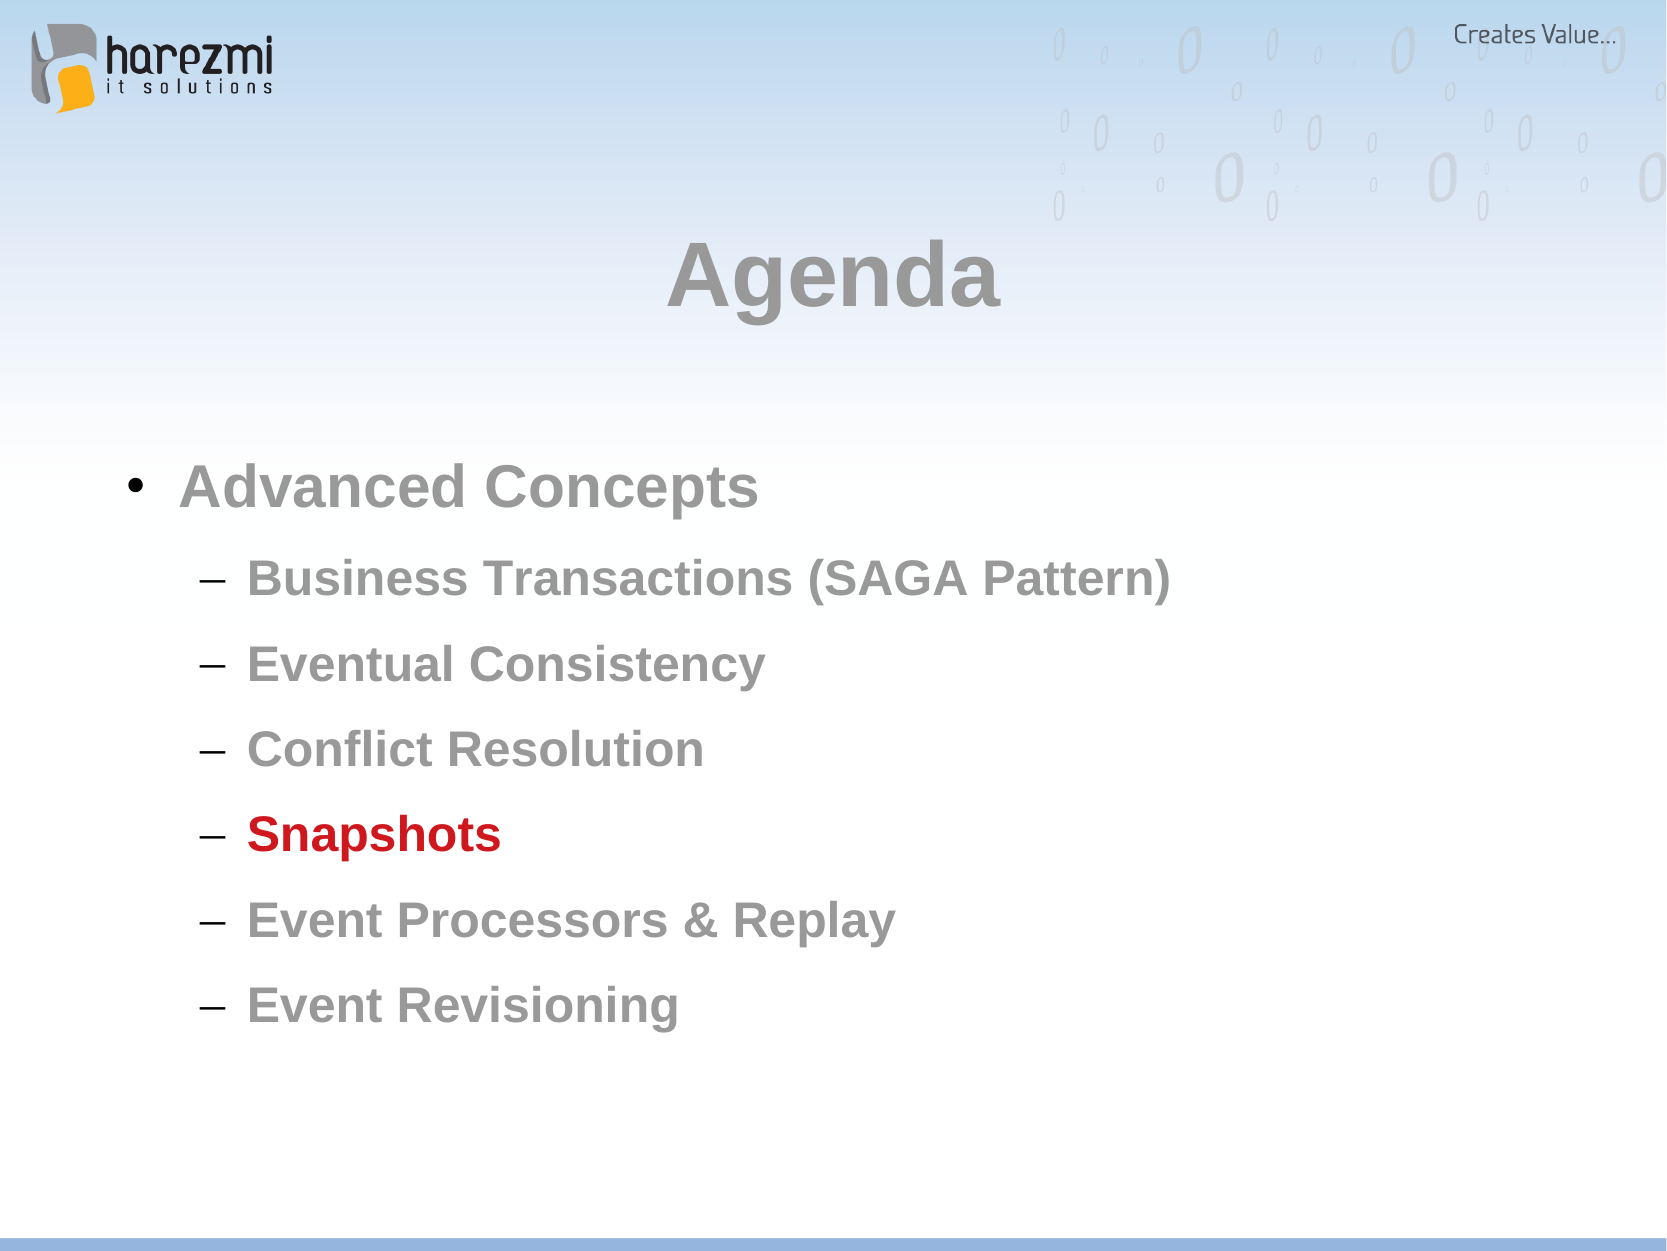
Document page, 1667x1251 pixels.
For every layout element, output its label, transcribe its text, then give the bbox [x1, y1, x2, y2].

text_box Advanced Concepts Business Transactions (SAGA Pattern) Eventual Consistency Conflict Resolution Snapshots Event Processors & Replay Event Revisioning [124, 449, 1542, 975]
picture [0, 0, 1667, 1251]
text_box Agenda [83, 167, 1584, 377]
